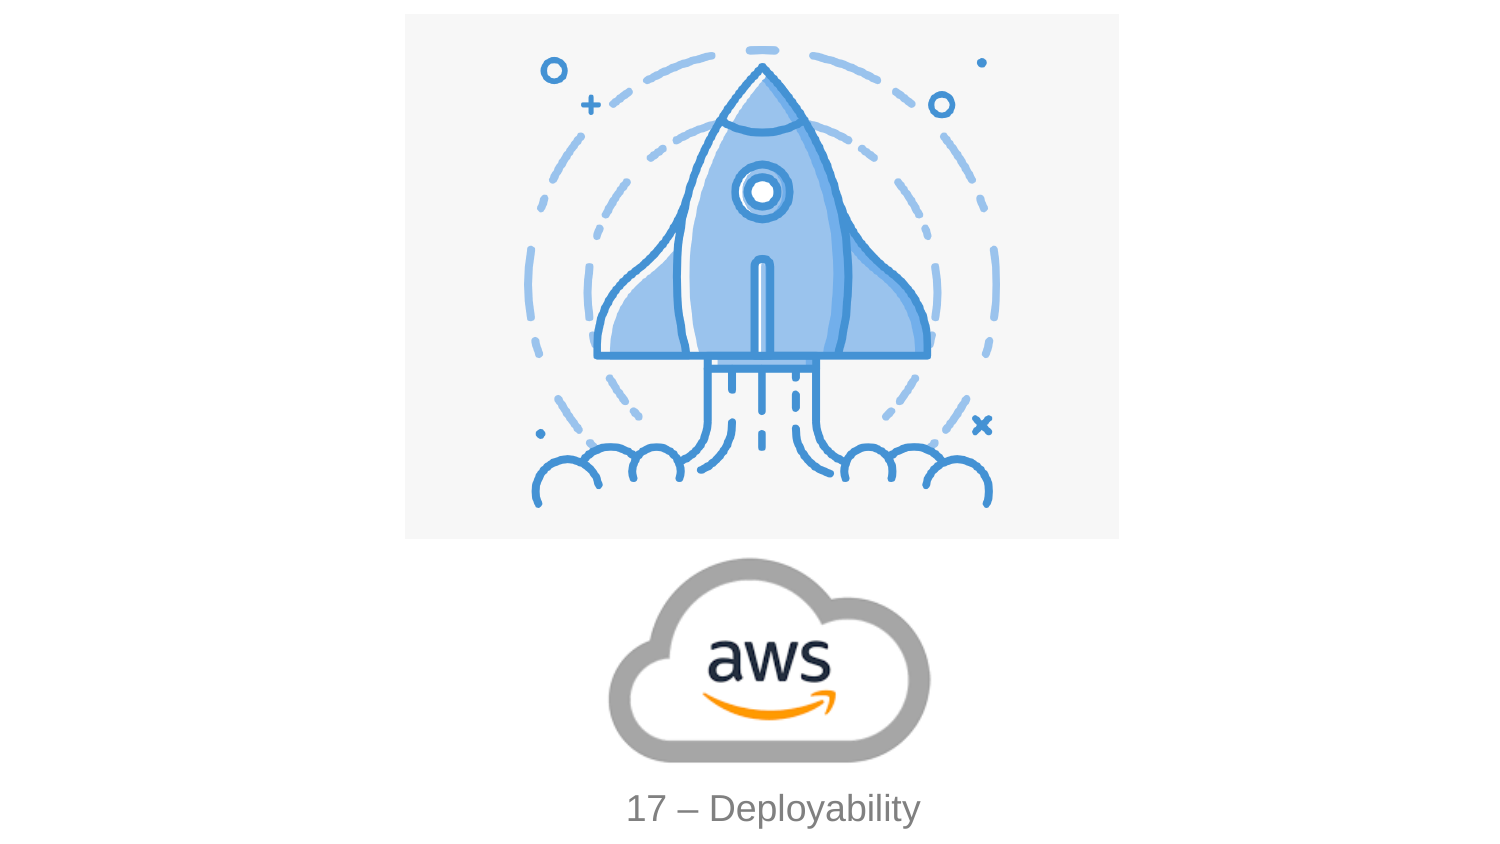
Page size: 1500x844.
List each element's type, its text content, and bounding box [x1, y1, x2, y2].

text_box 17 – Deployability [611, 779, 936, 837]
picture [405, 14, 1119, 813]
